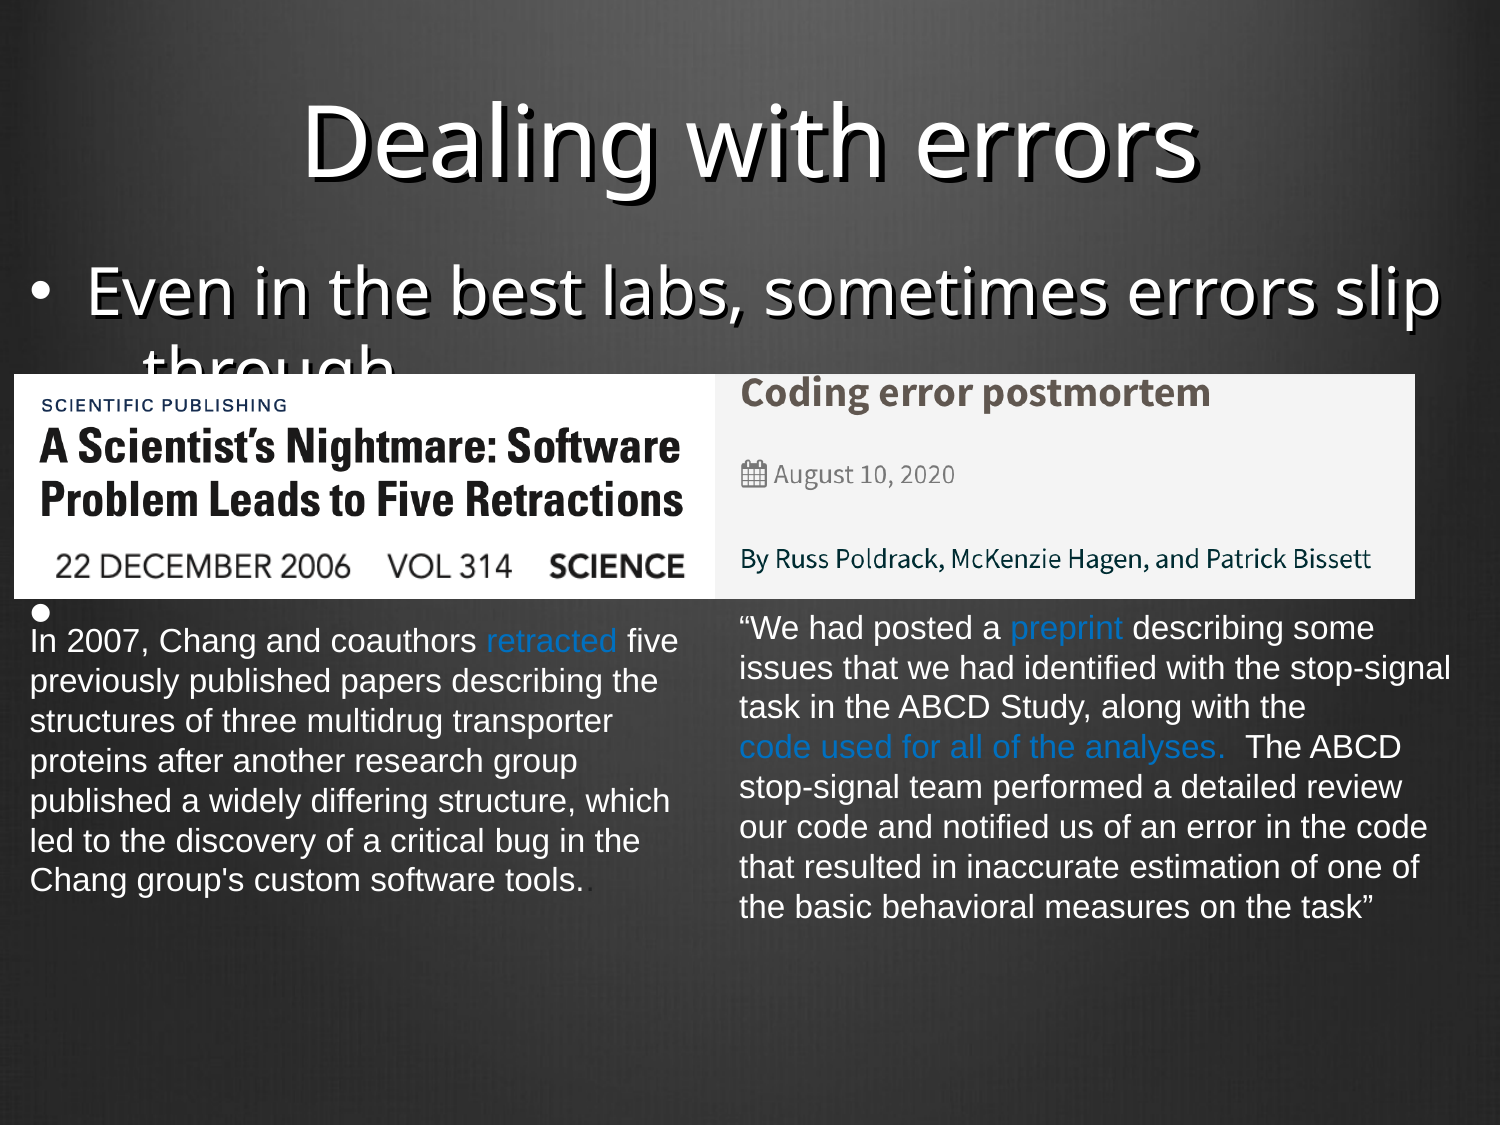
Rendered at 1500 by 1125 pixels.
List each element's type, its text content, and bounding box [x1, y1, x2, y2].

picture [14, 375, 1415, 599]
text_box “We had posted a preprint describing some issues that we had identified with the stop-signal task in the ABCD Study, along with the code used for all of the analyses. The ABCD stop-signal team performed a detailed review our code and notified us of an error in the code that resulted in inaccurate estimation of one of the basic behavioral measures on the task” [724, 598, 1474, 933]
title Dealing with errors [112, 19, 1388, 241]
list Even in the best labs, sometimes errors slip through [14, 241, 1500, 1103]
text_box In 2007, Chang and coauthors retracted five previously published papers describing the structures of three multidrug transporter proteins after another research group published a widely differing structure, which led to the discovery of a critical bug in the Chang group's custom software tools.. [15, 612, 698, 906]
